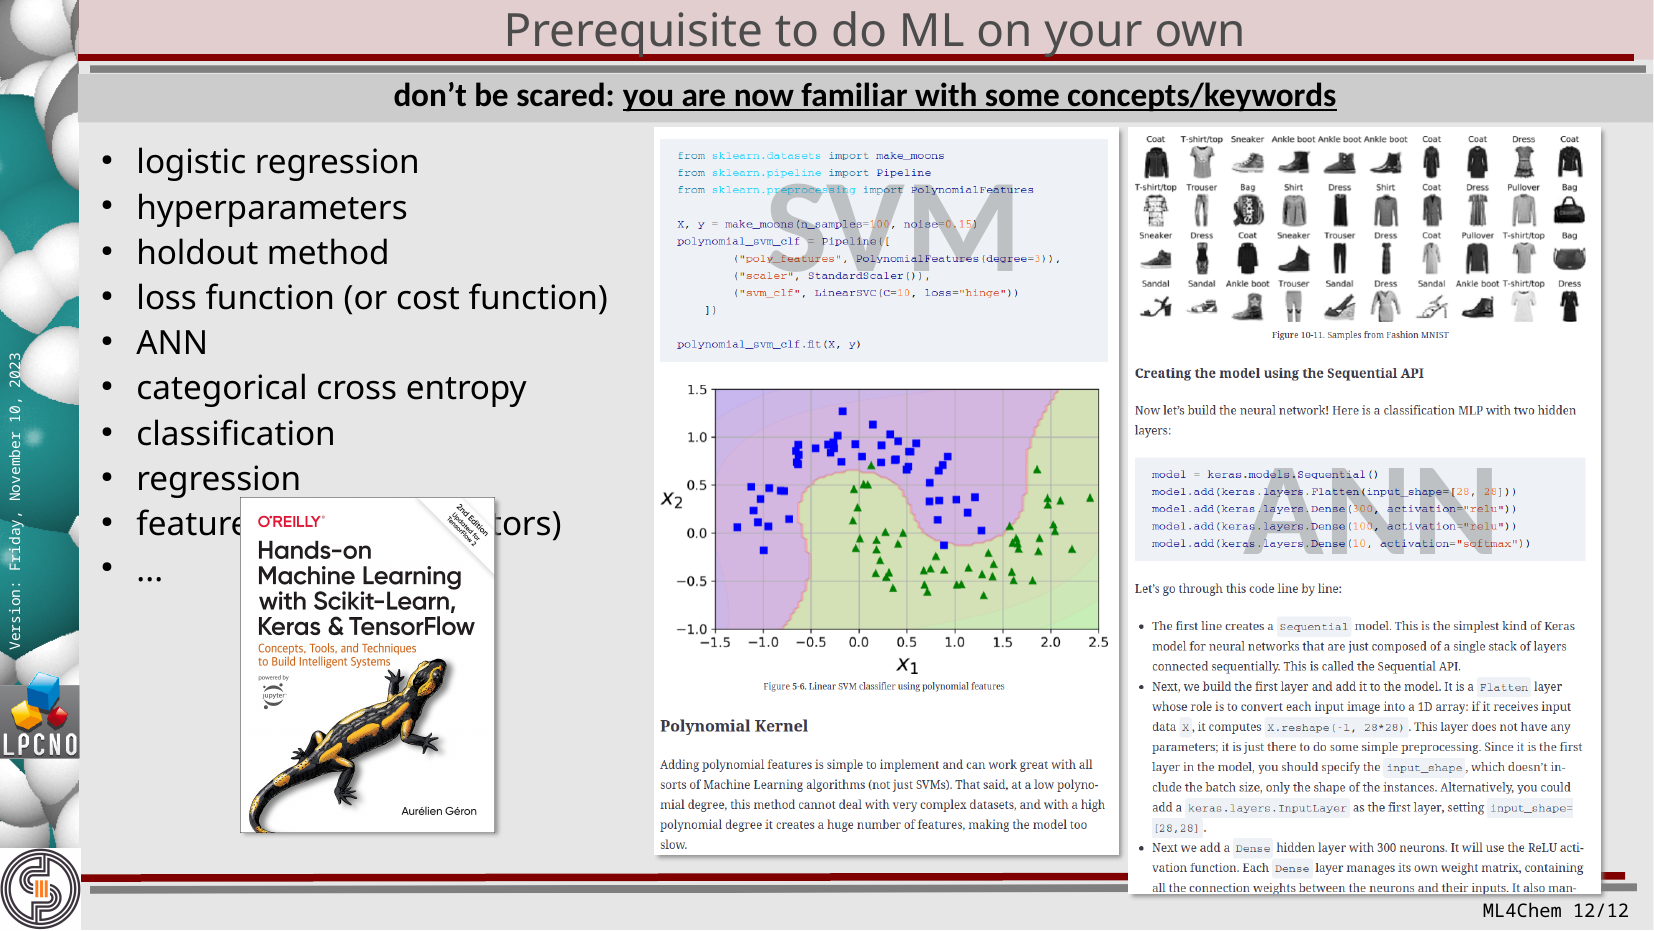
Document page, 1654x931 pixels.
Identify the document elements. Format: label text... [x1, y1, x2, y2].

picture [1128, 127, 1601, 894]
picture [654, 127, 1119, 855]
picture [0, 0, 81, 930]
picture [240, 497, 495, 833]
text_box don’t be scared: you are now familiar with some concepts/keywords [77, 74, 1653, 123]
text_box SVM [750, 163, 1038, 312]
text_box logistic regression hyperparameters holdout method loss function (or cost function) ANN categorical cross entropy classification regression feature values (descriptors) ... [86, 131, 597, 484]
title Prerequisite to do ML on your own [78, 0, 1654, 58]
text_box ANN [1228, 447, 1515, 596]
